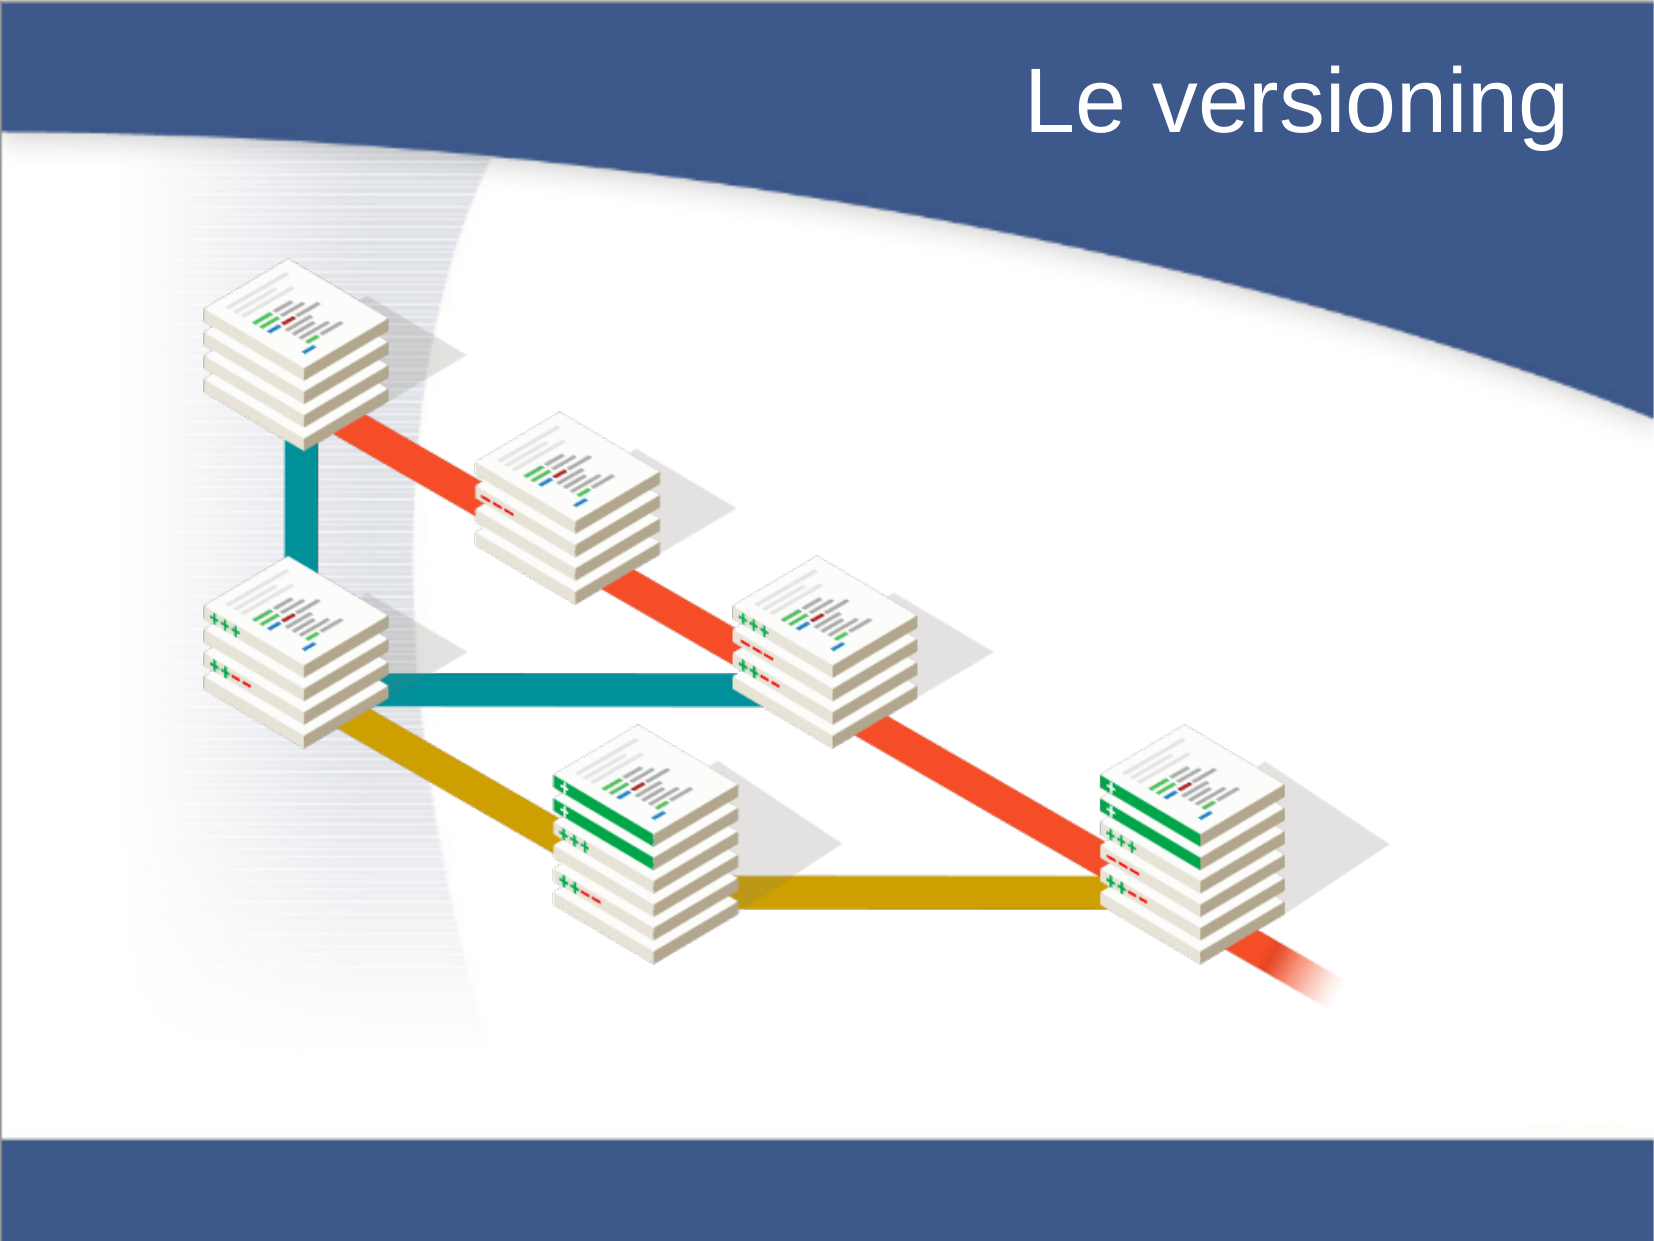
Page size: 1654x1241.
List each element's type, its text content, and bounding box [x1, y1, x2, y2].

picture [0, 0, 1654, 1241]
title Le versioning [82, 49, 1571, 257]
